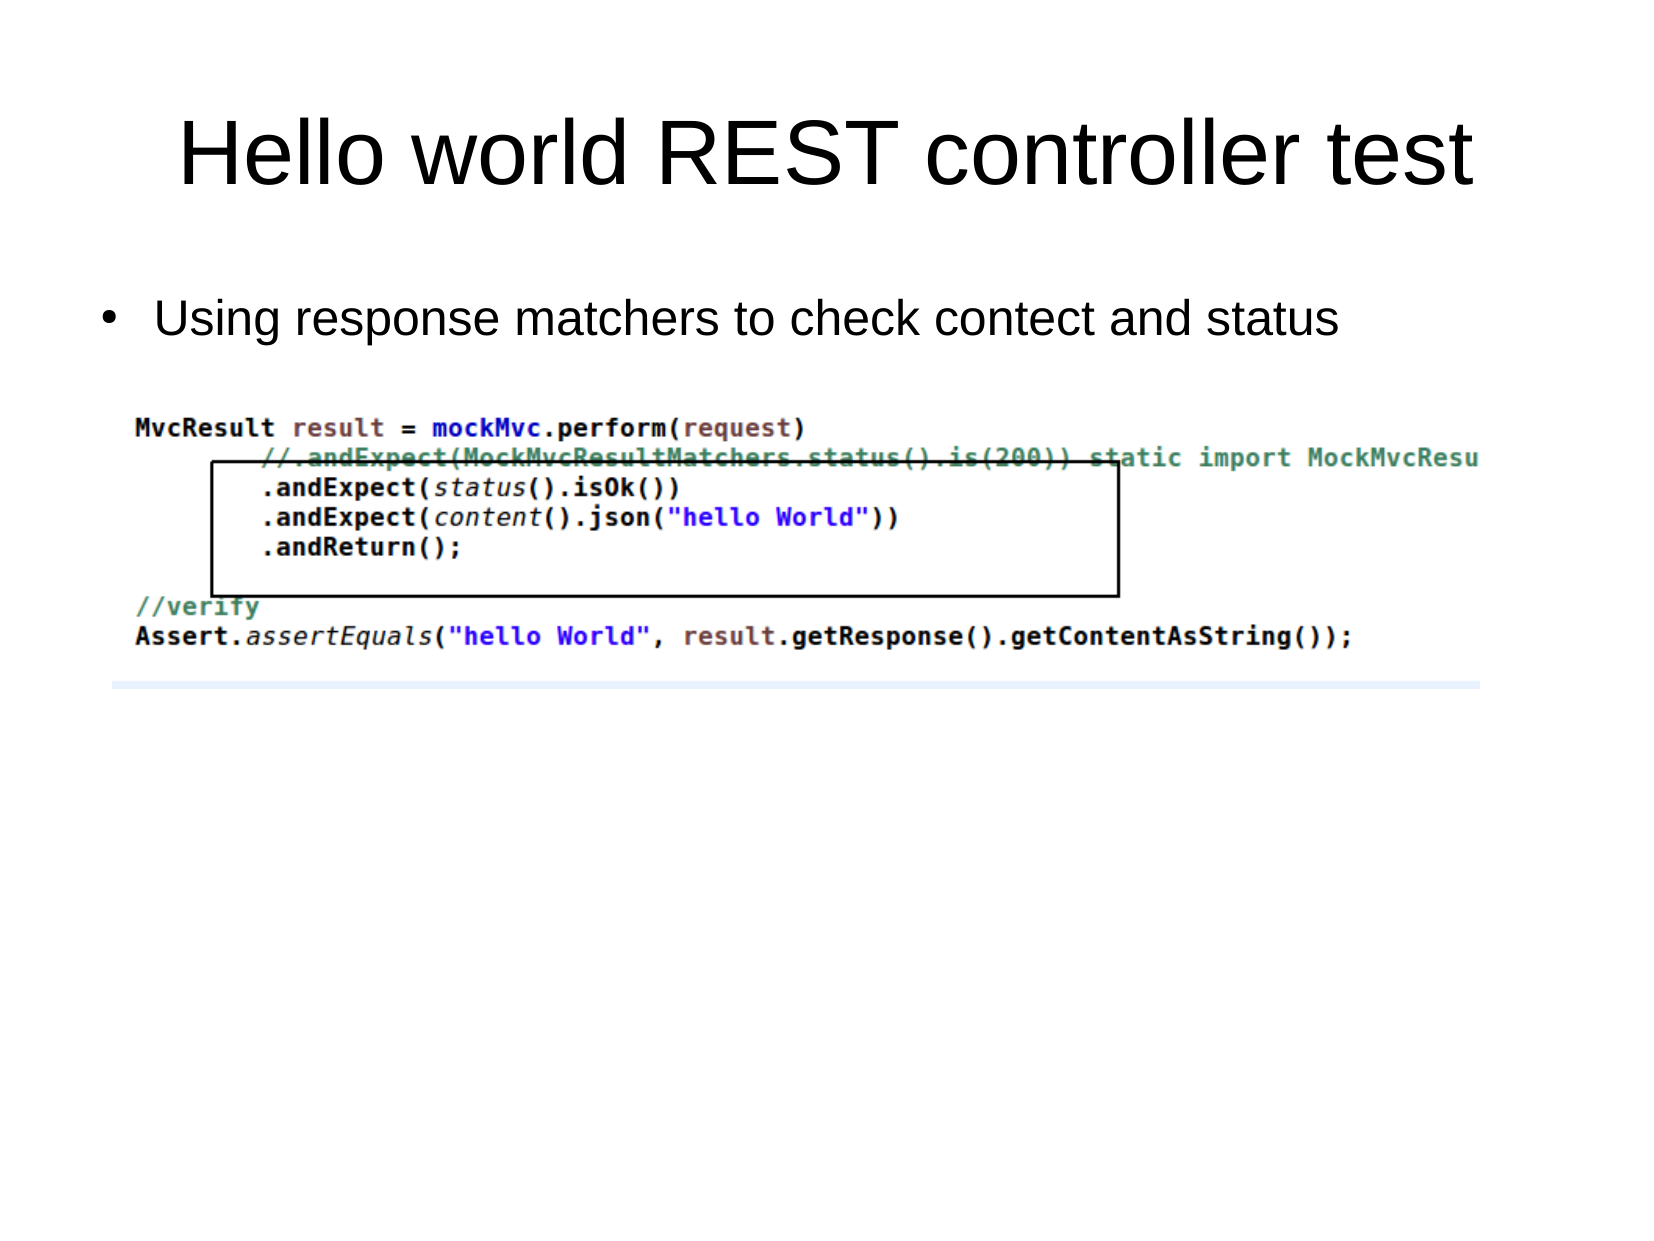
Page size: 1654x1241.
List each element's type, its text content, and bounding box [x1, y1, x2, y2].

title Hello world REST controller test [82, 49, 1571, 257]
picture [112, 393, 1480, 689]
list Using response matchers to check contect and status [82, 290, 1571, 1010]
